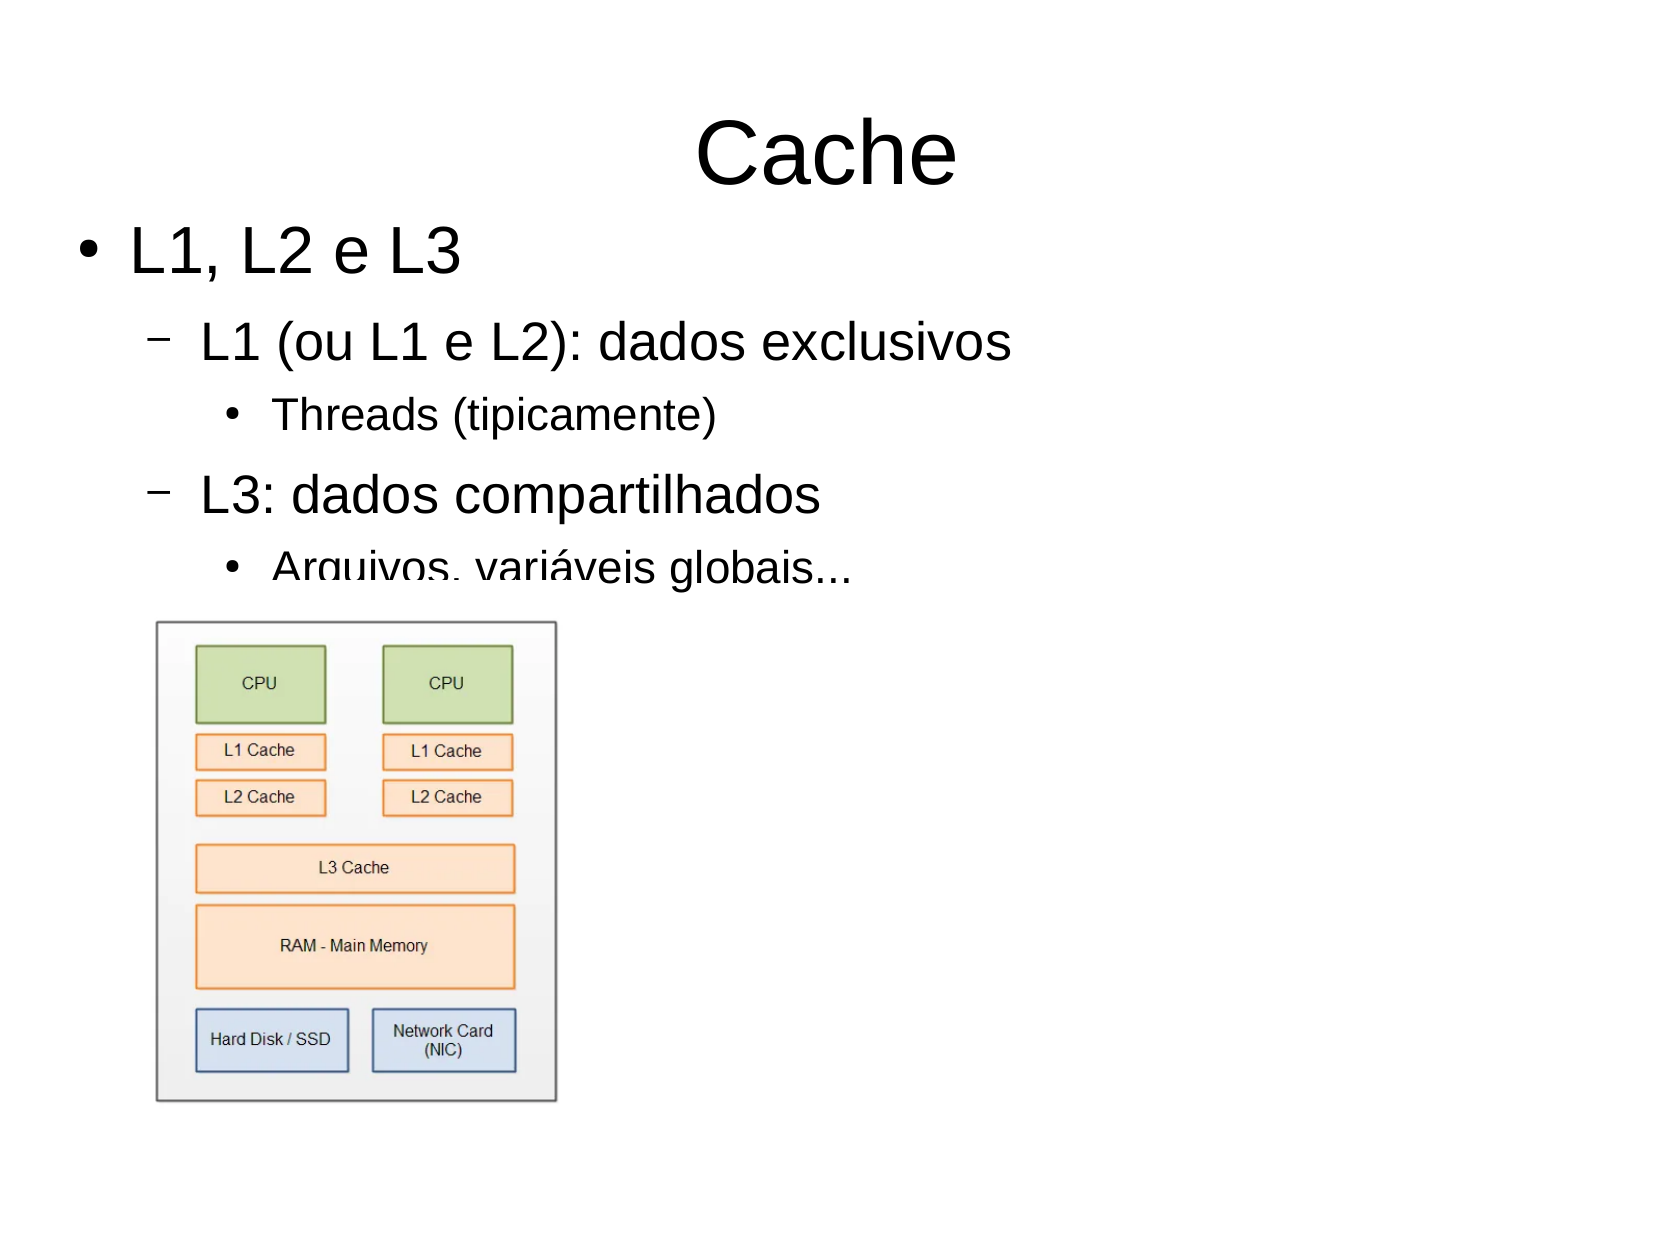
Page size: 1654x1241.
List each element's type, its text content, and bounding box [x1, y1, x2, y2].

title Cache [82, 49, 1571, 257]
list L1, L2 e L3 L1 (ou L1 e L2): dados exclusivos Threads (tipicamente) L3: dados compartilhados Arquivos, variáveis globais... [59, 212, 1288, 932]
picture [118, 580, 599, 1146]
